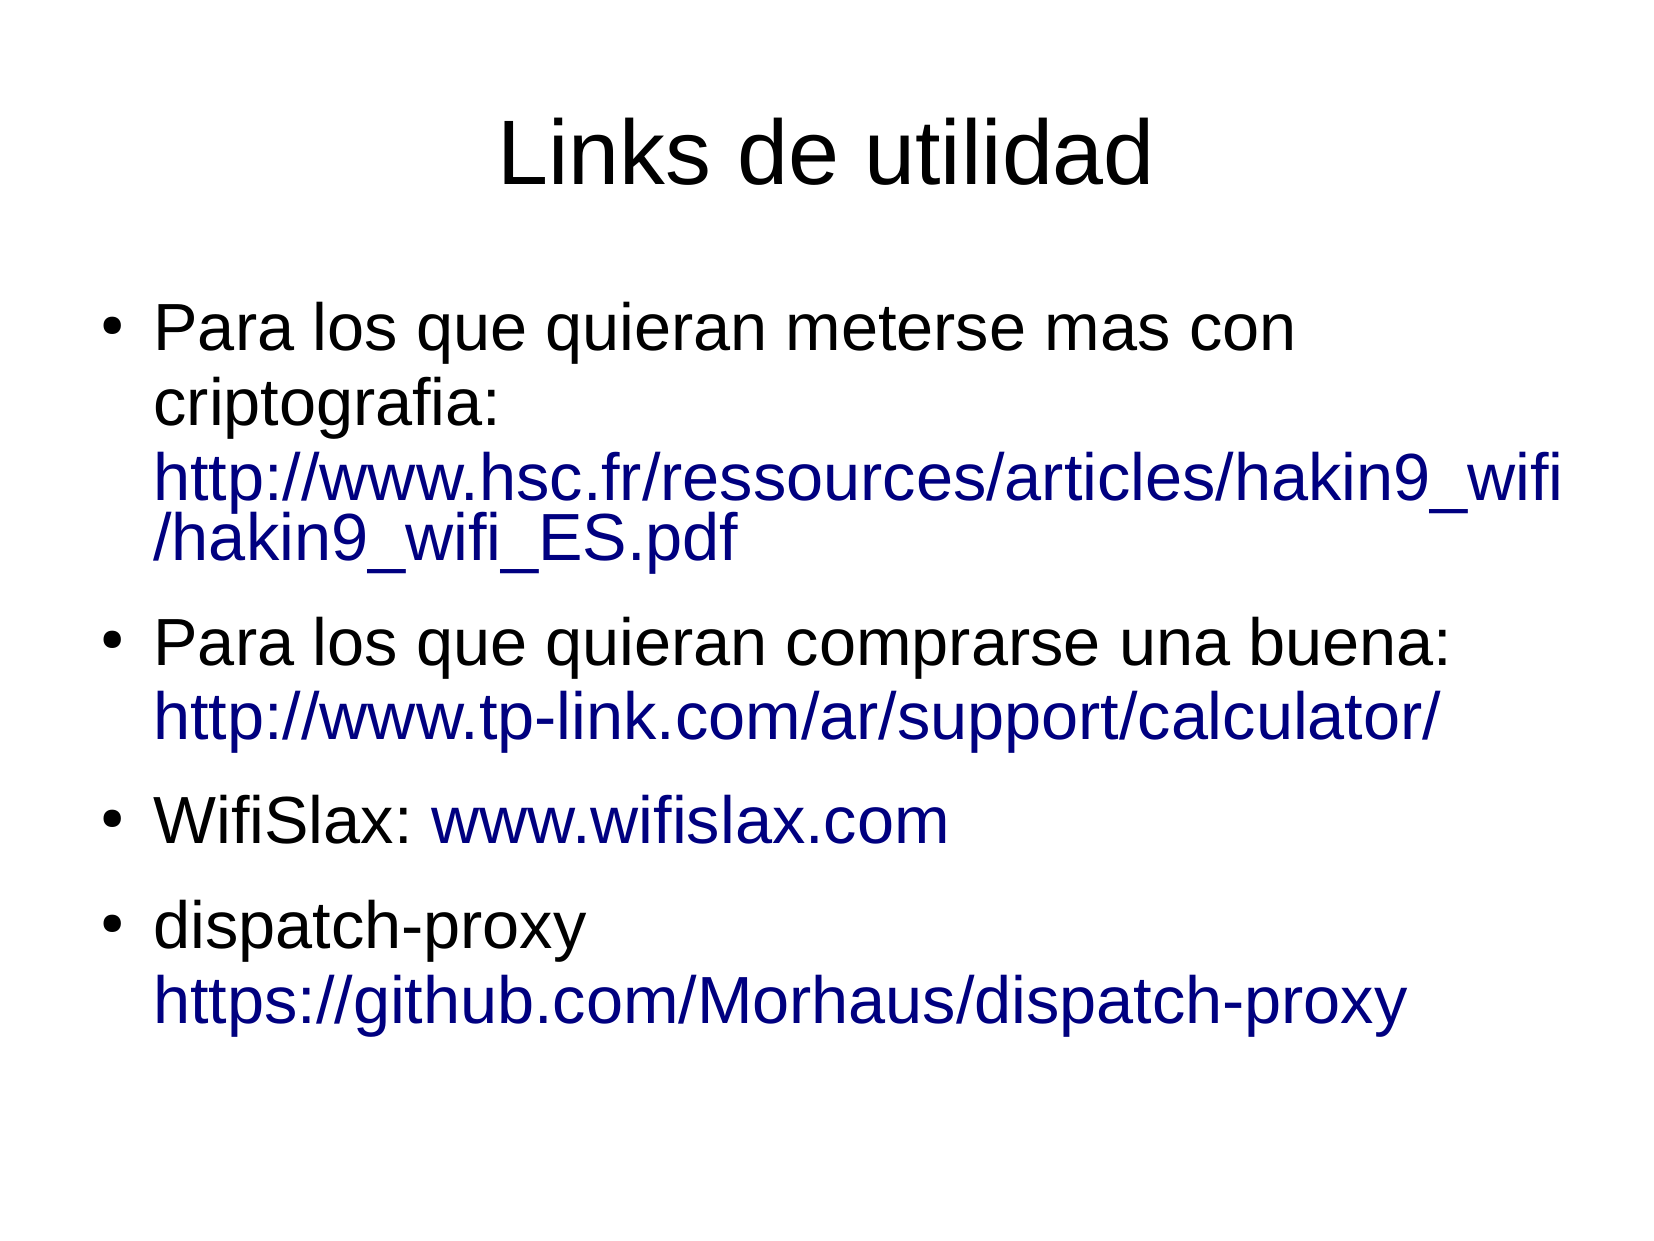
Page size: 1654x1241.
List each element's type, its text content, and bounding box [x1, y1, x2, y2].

title Links de utilidad [82, 49, 1571, 257]
list Para los que quieran meterse mas con criptografia: http://www.hsc.fr/ressources/articles/hakin9_wifi/hakin9_wifi_ES.pdf Para los que quieran comprarse una buena: http://www.tp-link.com/ar/support/calculator/ WifiSlax: www.wifislax.com dispatch-proxyhttps://github.com/Morhaus/dispatch-proxy [82, 290, 1571, 1010]
